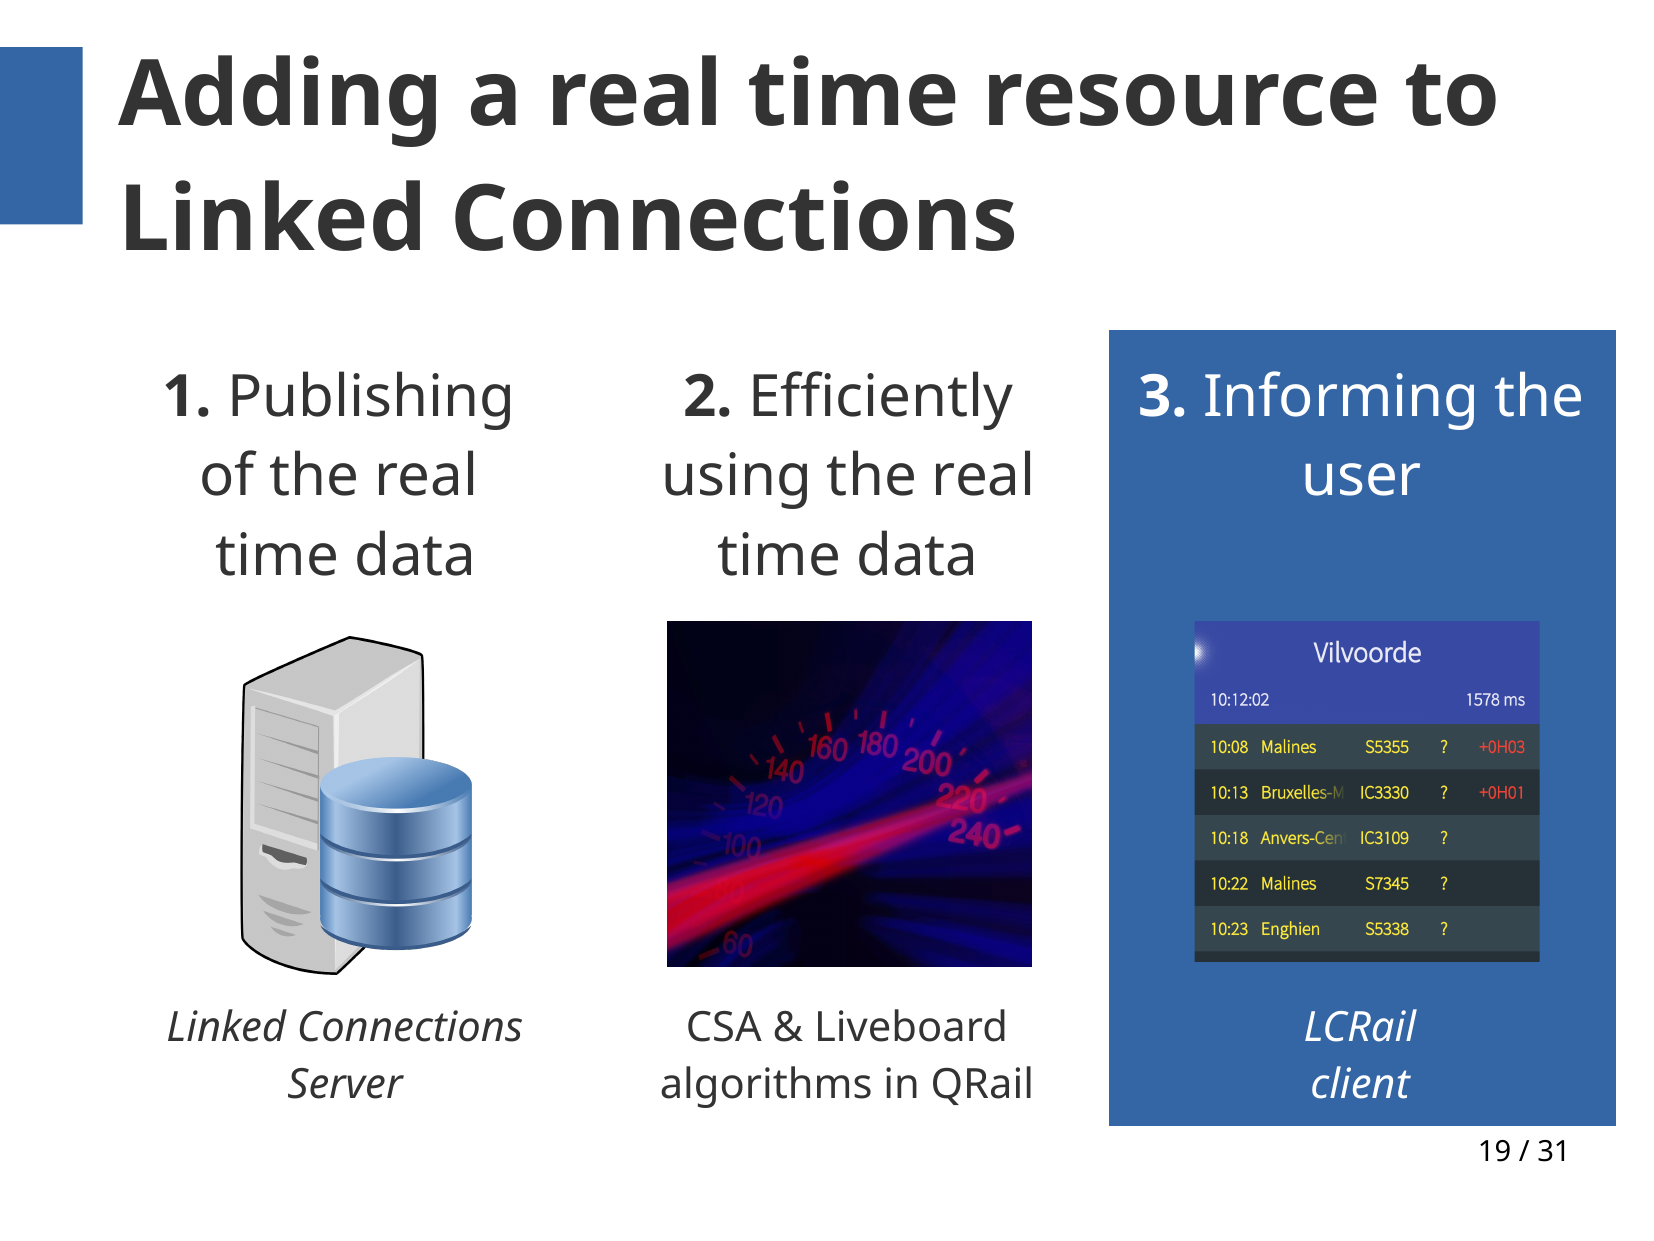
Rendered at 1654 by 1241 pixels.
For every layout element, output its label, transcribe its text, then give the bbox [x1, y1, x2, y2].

list CSA & Liveboard algorithms in QRail [618, 996, 1076, 1111]
picture [178, 636, 534, 975]
list Linked Connections Server [116, 996, 574, 1094]
list 3. Informing the user [1133, 354, 1590, 698]
list 2. Efficiently using the real time data [620, 354, 1077, 698]
list 1. Publishing of the real time data [118, 354, 575, 698]
picture [1194, 621, 1540, 962]
list LCRail client [1131, 996, 1589, 1111]
picture [667, 621, 1032, 967]
text_box [1109, 330, 1616, 1126]
title Adding a real time resource to Linked Connections [118, 45, 1571, 260]
